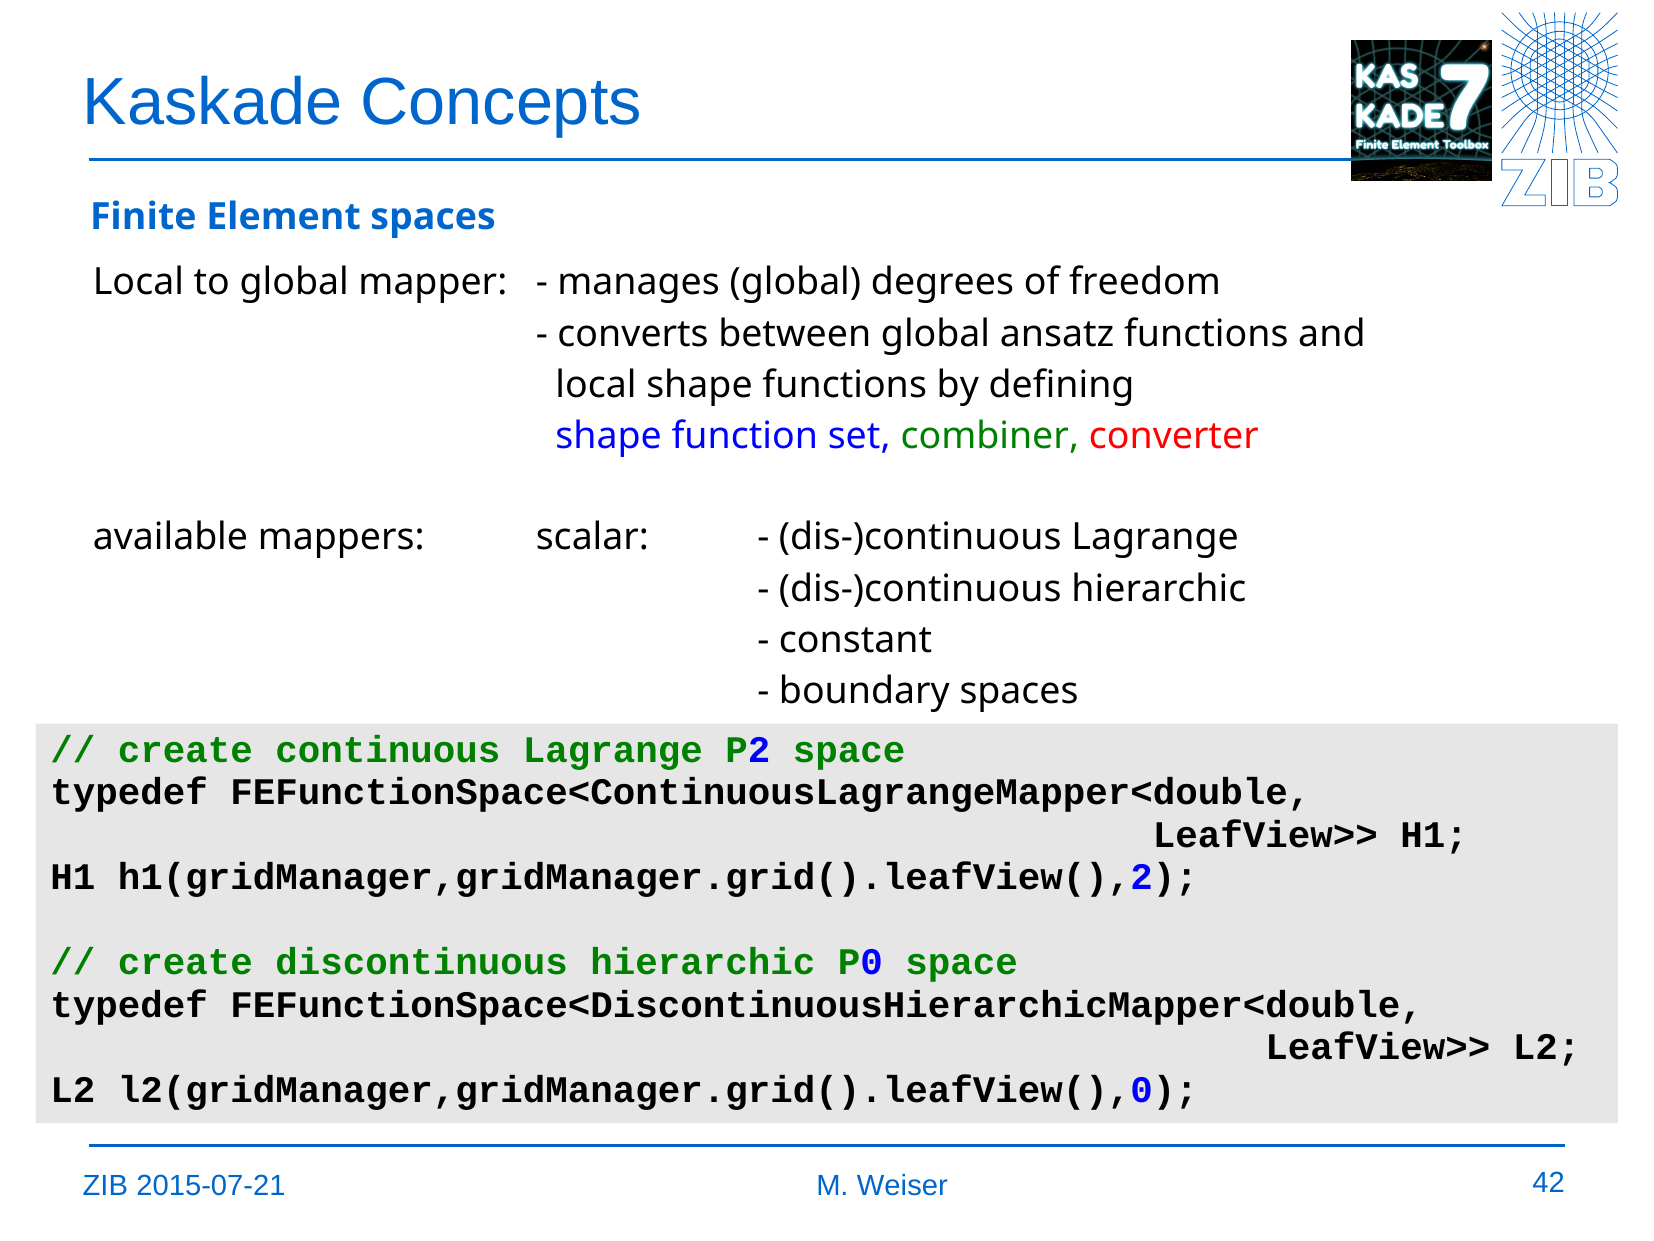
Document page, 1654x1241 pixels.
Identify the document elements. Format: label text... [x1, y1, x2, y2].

picture [1351, 40, 1492, 181]
title Kaskade Concepts [82, 64, 1359, 139]
text_box Finite Element spaces [75, 182, 500, 242]
text_box Local to global mapper: - manages (global) degrees of freedom - converts between global ansatz functions and local shape functions by defining shape function set, combiner, converter available mappers: scalar: - (dis-)continuous Lagrange - (dis-)continuous hierarchic - constant - boundary spaces vectorial: - Nedelec [75, 244, 1345, 706]
text_box // create continuous Lagrange P2 space typedef FEFunctionSpace<ContinuousLagrangeMapper<double, LeafView>> H1; H1 h1(gridManager,gridManager.grid().leafView(),2); // create discontinuous hierarchic P0 space typedef FEFunctionSpace<DiscontinuousHierarchicMapper<double, LeafView>> L2; L2 l2(gridManager,gridManager.grid().leafView(),0); [35, 723, 1618, 1124]
